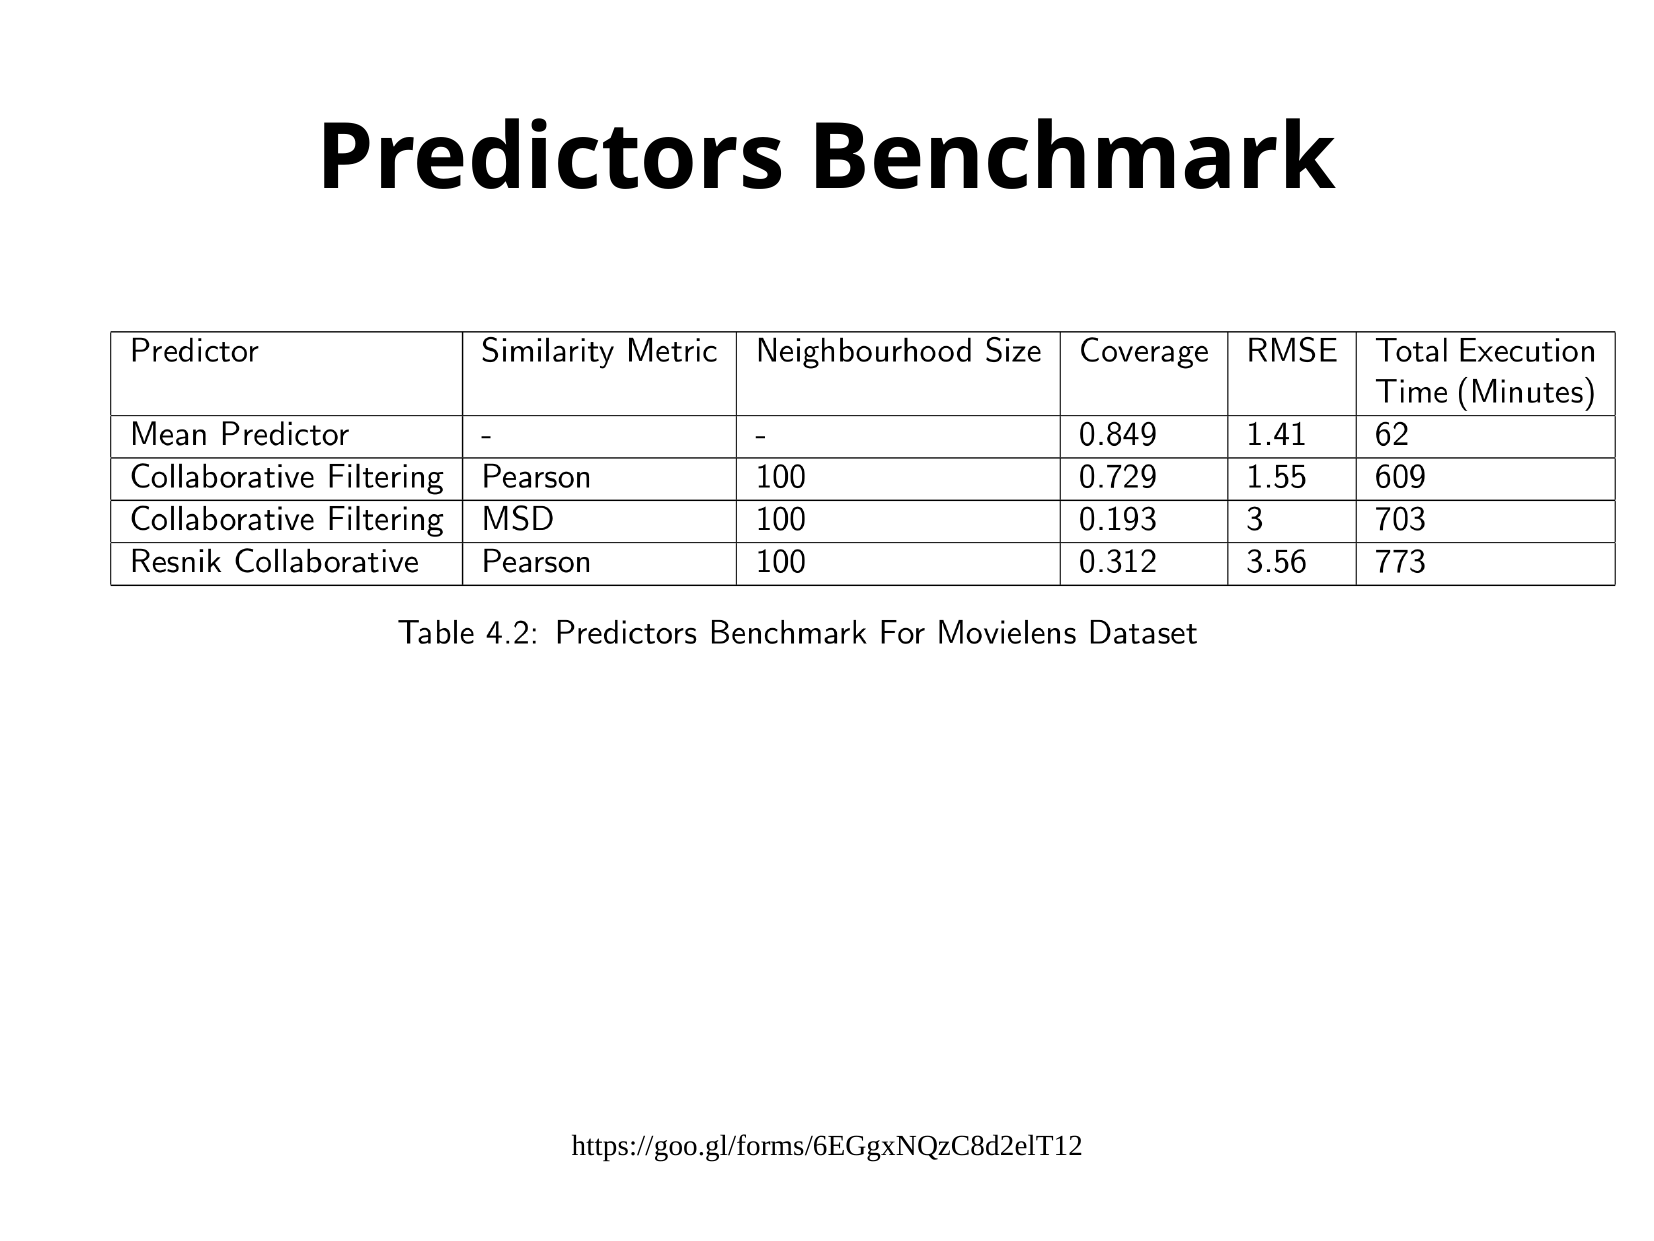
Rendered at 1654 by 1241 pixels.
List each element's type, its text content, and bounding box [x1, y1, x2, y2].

picture [84, 308, 1648, 652]
title Predictors Benchmark [82, 49, 1571, 257]
